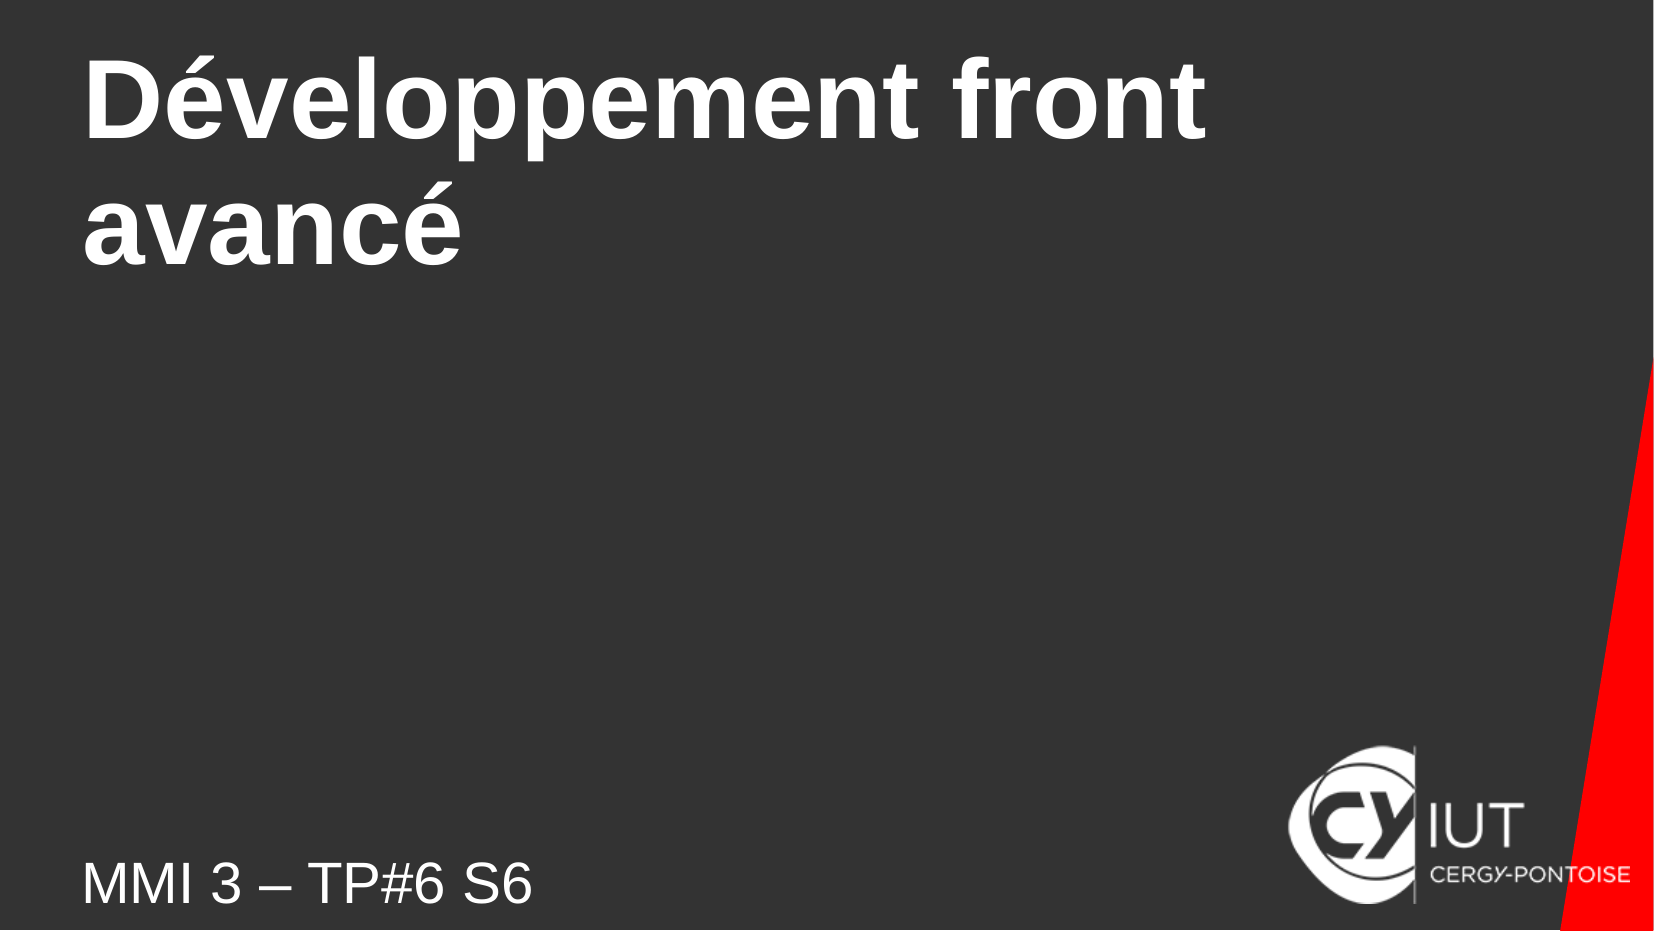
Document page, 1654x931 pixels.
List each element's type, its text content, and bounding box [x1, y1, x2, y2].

title Développement front avancé [82, 36, 1571, 288]
picture [1284, 744, 1630, 904]
title MMI 3 – TP#6 S6 [81, 805, 1134, 931]
text_box [1560, 356, 1654, 931]
